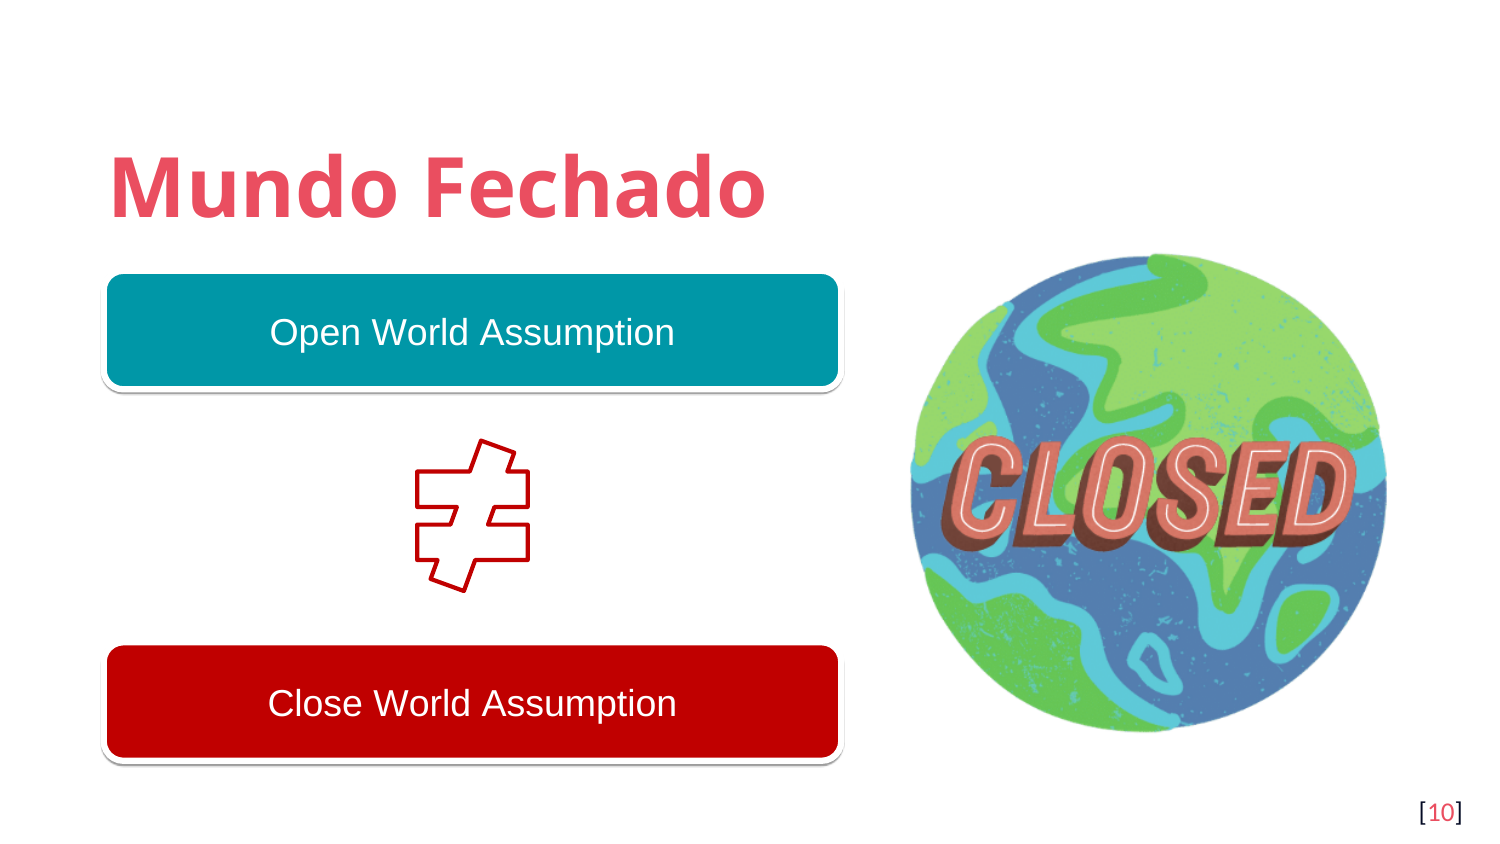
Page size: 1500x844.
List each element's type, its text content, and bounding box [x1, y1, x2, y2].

text_box Mundo Fechado [92, 104, 1408, 243]
text_box Open World Assumption [103, 270, 842, 390]
picture [892, 242, 1405, 742]
slide_number [10] [1403, 779, 1494, 844]
text_box [417, 440, 528, 592]
text_box Close World Assumption [103, 642, 842, 761]
